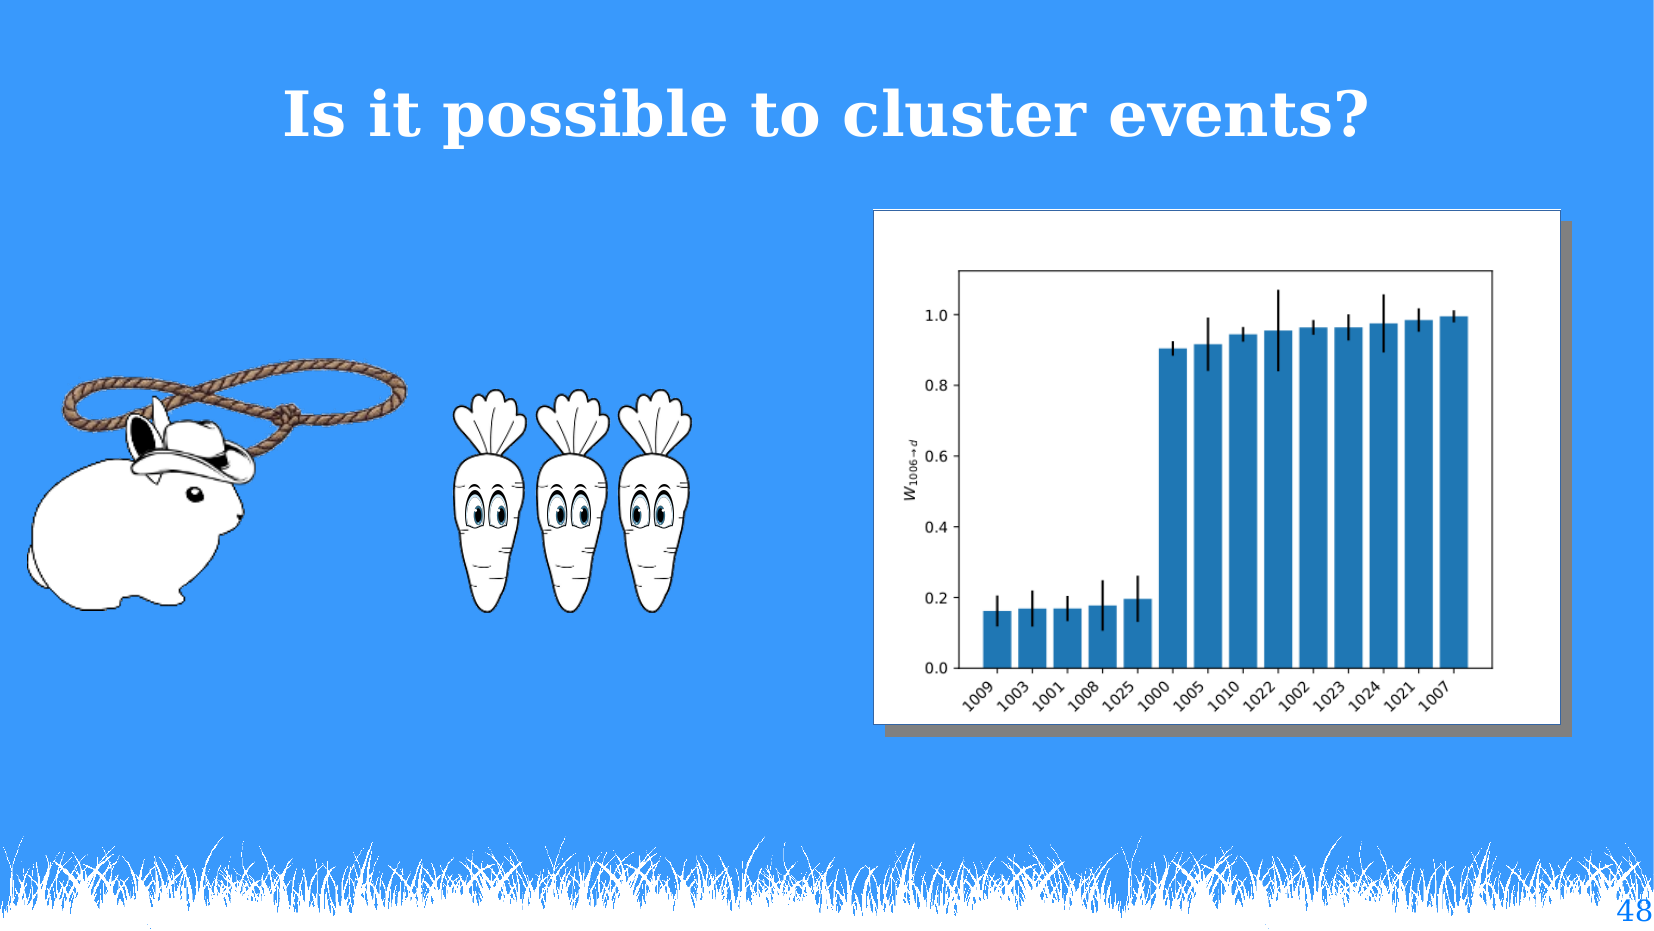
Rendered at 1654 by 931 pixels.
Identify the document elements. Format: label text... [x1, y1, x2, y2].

title Is it possible to cluster events? [82, 37, 1571, 193]
picture [0, 0, 1654, 931]
